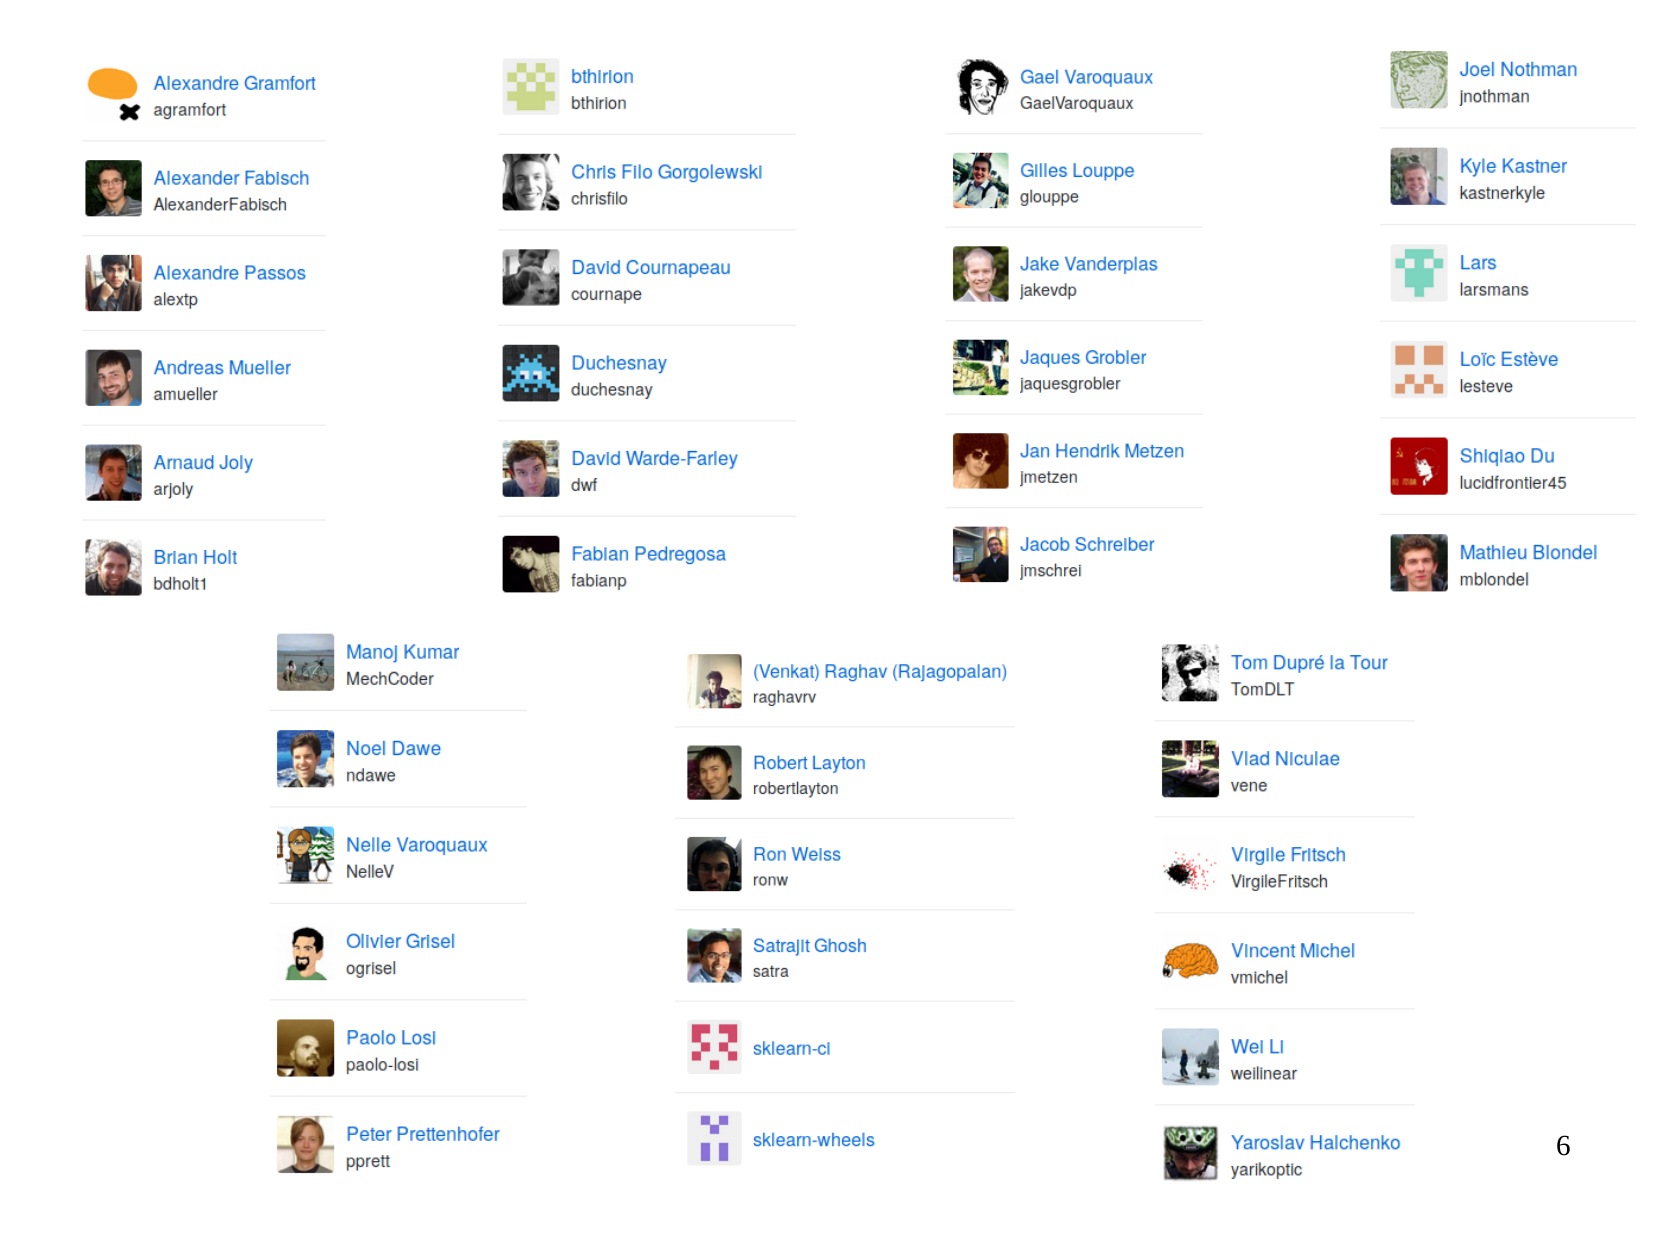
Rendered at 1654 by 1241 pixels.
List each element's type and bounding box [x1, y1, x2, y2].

picture [675, 644, 1015, 1171]
picture [1380, 44, 1636, 607]
picture [945, 49, 1203, 597]
picture [498, 49, 796, 597]
picture [82, 49, 326, 605]
picture [1155, 635, 1415, 1186]
picture [270, 629, 527, 1186]
